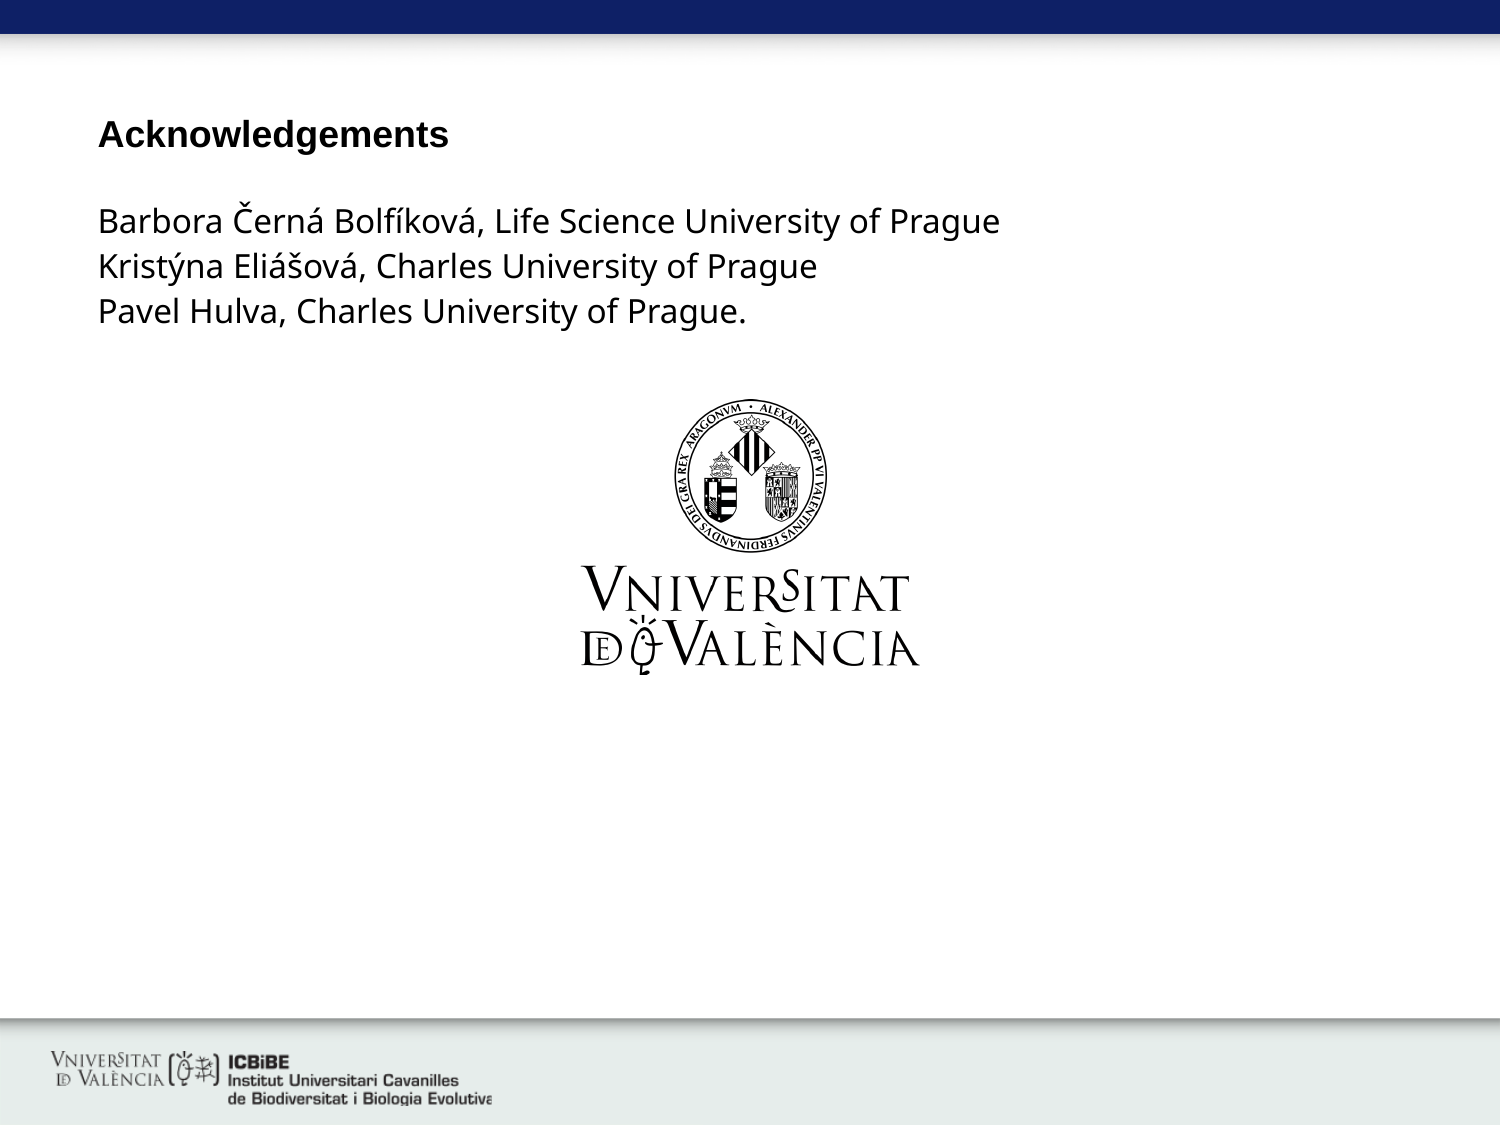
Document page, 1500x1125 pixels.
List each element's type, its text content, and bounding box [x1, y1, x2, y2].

picture [0, 1018, 1500, 1125]
picture [0, 0, 1500, 214]
text_box Acknowledgements Barbora Černá Bolfíková, Life Science University of Prague Kristýna Eliášová, Charles University of Prague Pavel Hulva, Charles University of Prague. [82, 106, 1084, 321]
